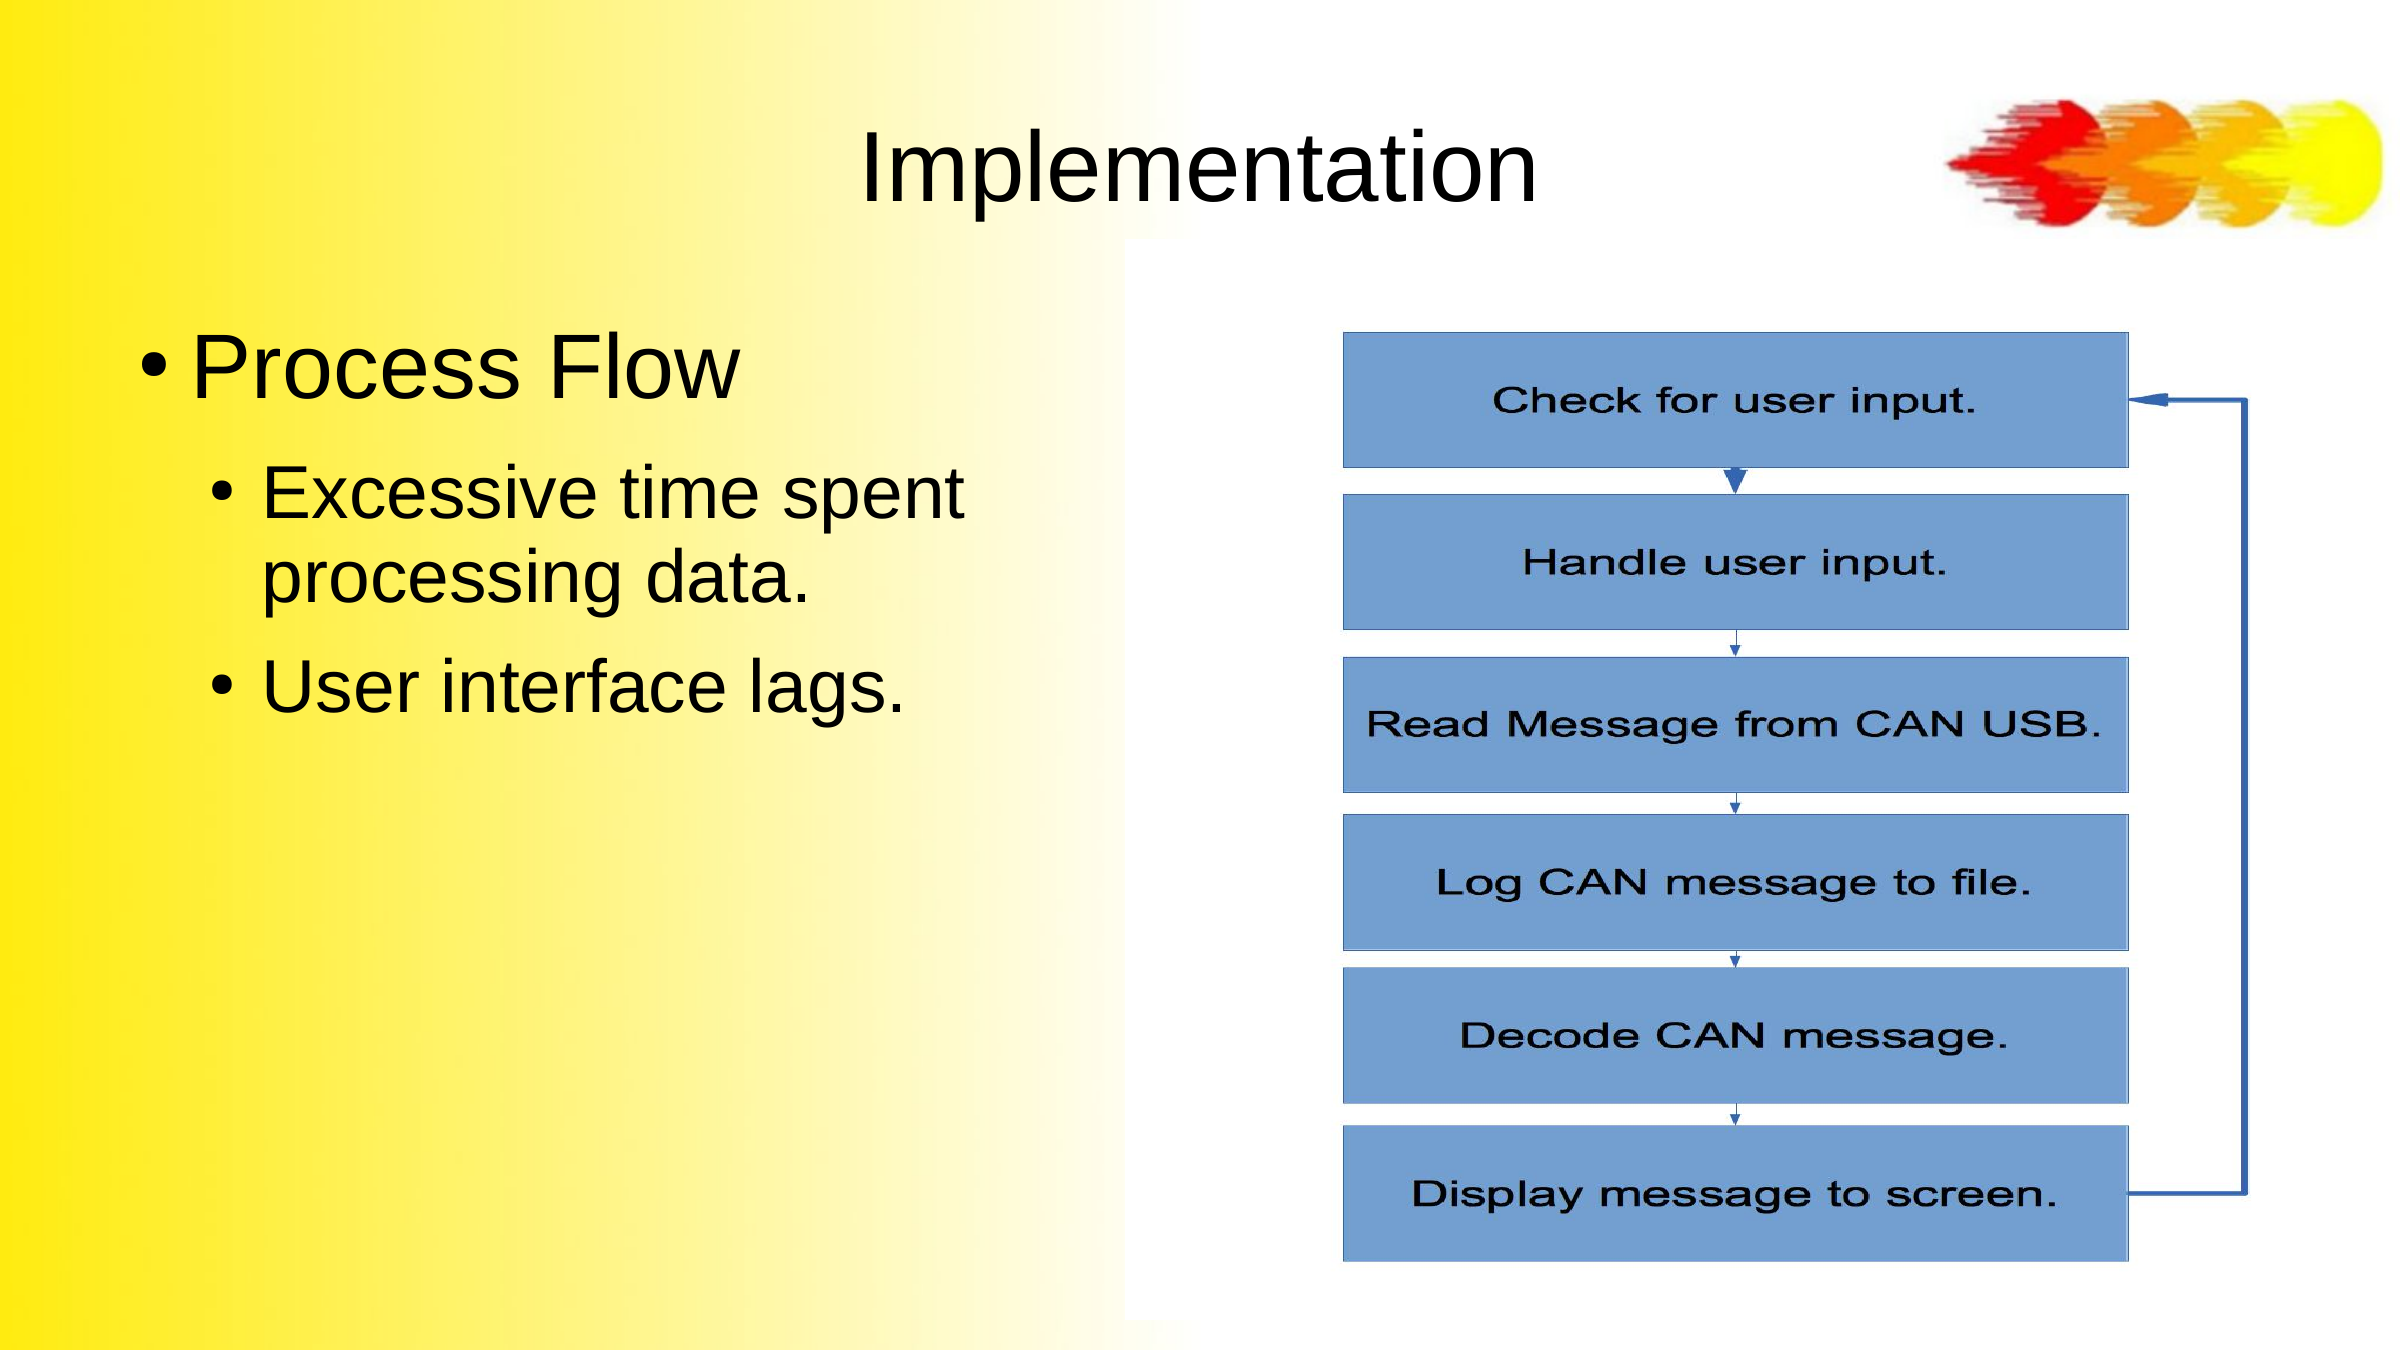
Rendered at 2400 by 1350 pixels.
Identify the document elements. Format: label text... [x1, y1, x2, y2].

picture [0, 0, 2400, 1350]
list Process Flow Excessive time spent processing data. User interface lags. [120, 315, 1125, 1099]
title Implementation [120, 53, 2280, 280]
